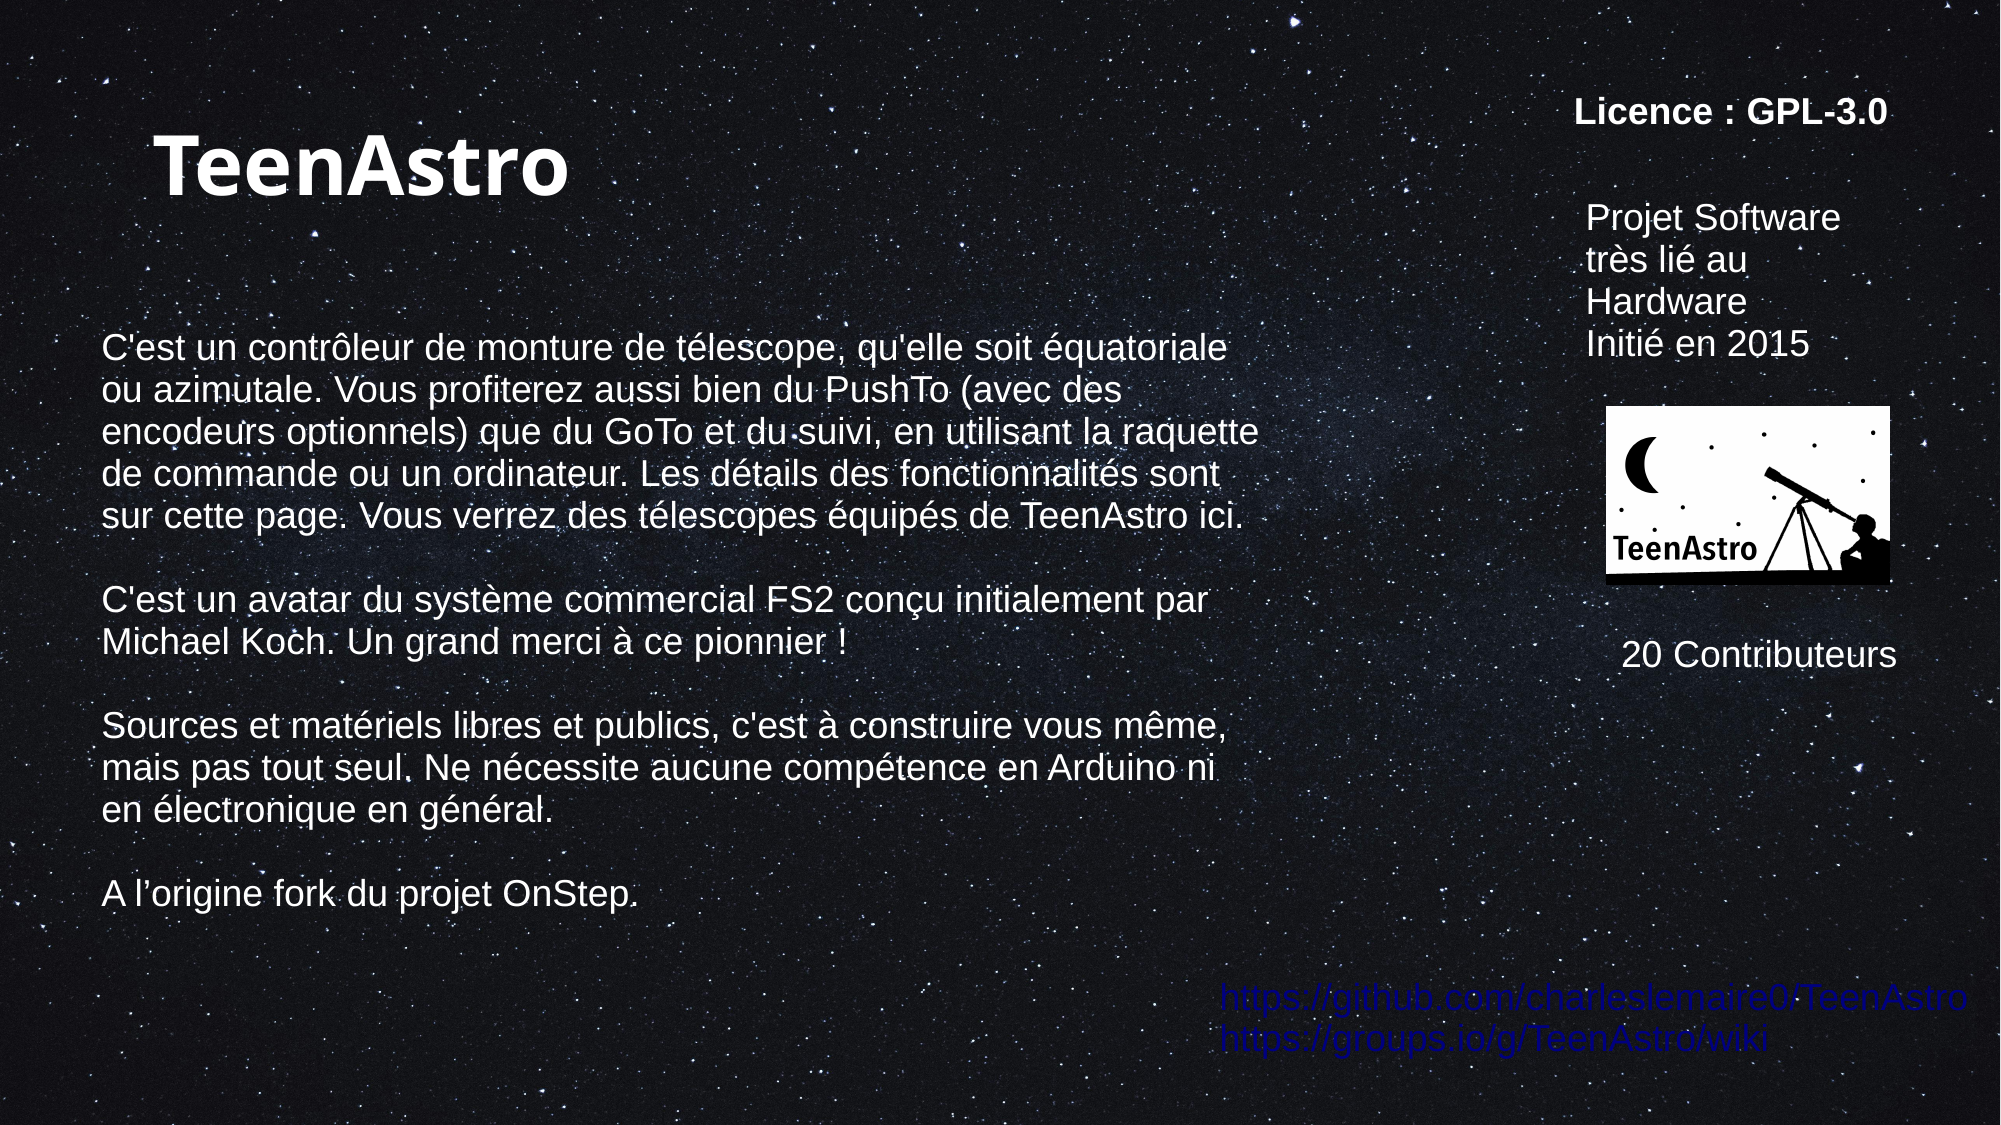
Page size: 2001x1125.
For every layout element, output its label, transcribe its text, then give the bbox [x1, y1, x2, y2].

title TeenAstro [137, 59, 1583, 278]
picture [0, 0, 2001, 1125]
text_box Licence : GPL-3.0 [1559, 82, 1914, 142]
text_box Projet Software très lié au Hardware Initié en 2015 [1570, 188, 1890, 372]
text_box C'est un contrôleur de monture de télescope, qu'elle soit équatoriale ou azimutale. Vous profiterez aussi bien du PushTo (avec des encodeurs optionnels) que du GoTo et du suivi, en utilisant la raquette de commande ou un ordinateur. Les détails des fonctionnalités sont sur cette page. Vous verrez des télescopes équipés de TeenAstro ici. C'est un avatar du système commercial FS2 conçu initialement par Michael Koch. Un grand merci à ce pionnier ! Sources et matériels libres et publics, c'est à construire vous même, mais pas tout seul. Ne nécessite aucune compétence en Arduino ni en électronique en général. A l’origine fork du projet OnStep. [86, 318, 1276, 922]
text_box https://github.com/charleslemaire0/TeenAstro https://groups.io/g/TeenAstro/wiki [1204, 968, 1984, 1110]
text_box 20 Contributeurs [1606, 625, 1949, 697]
